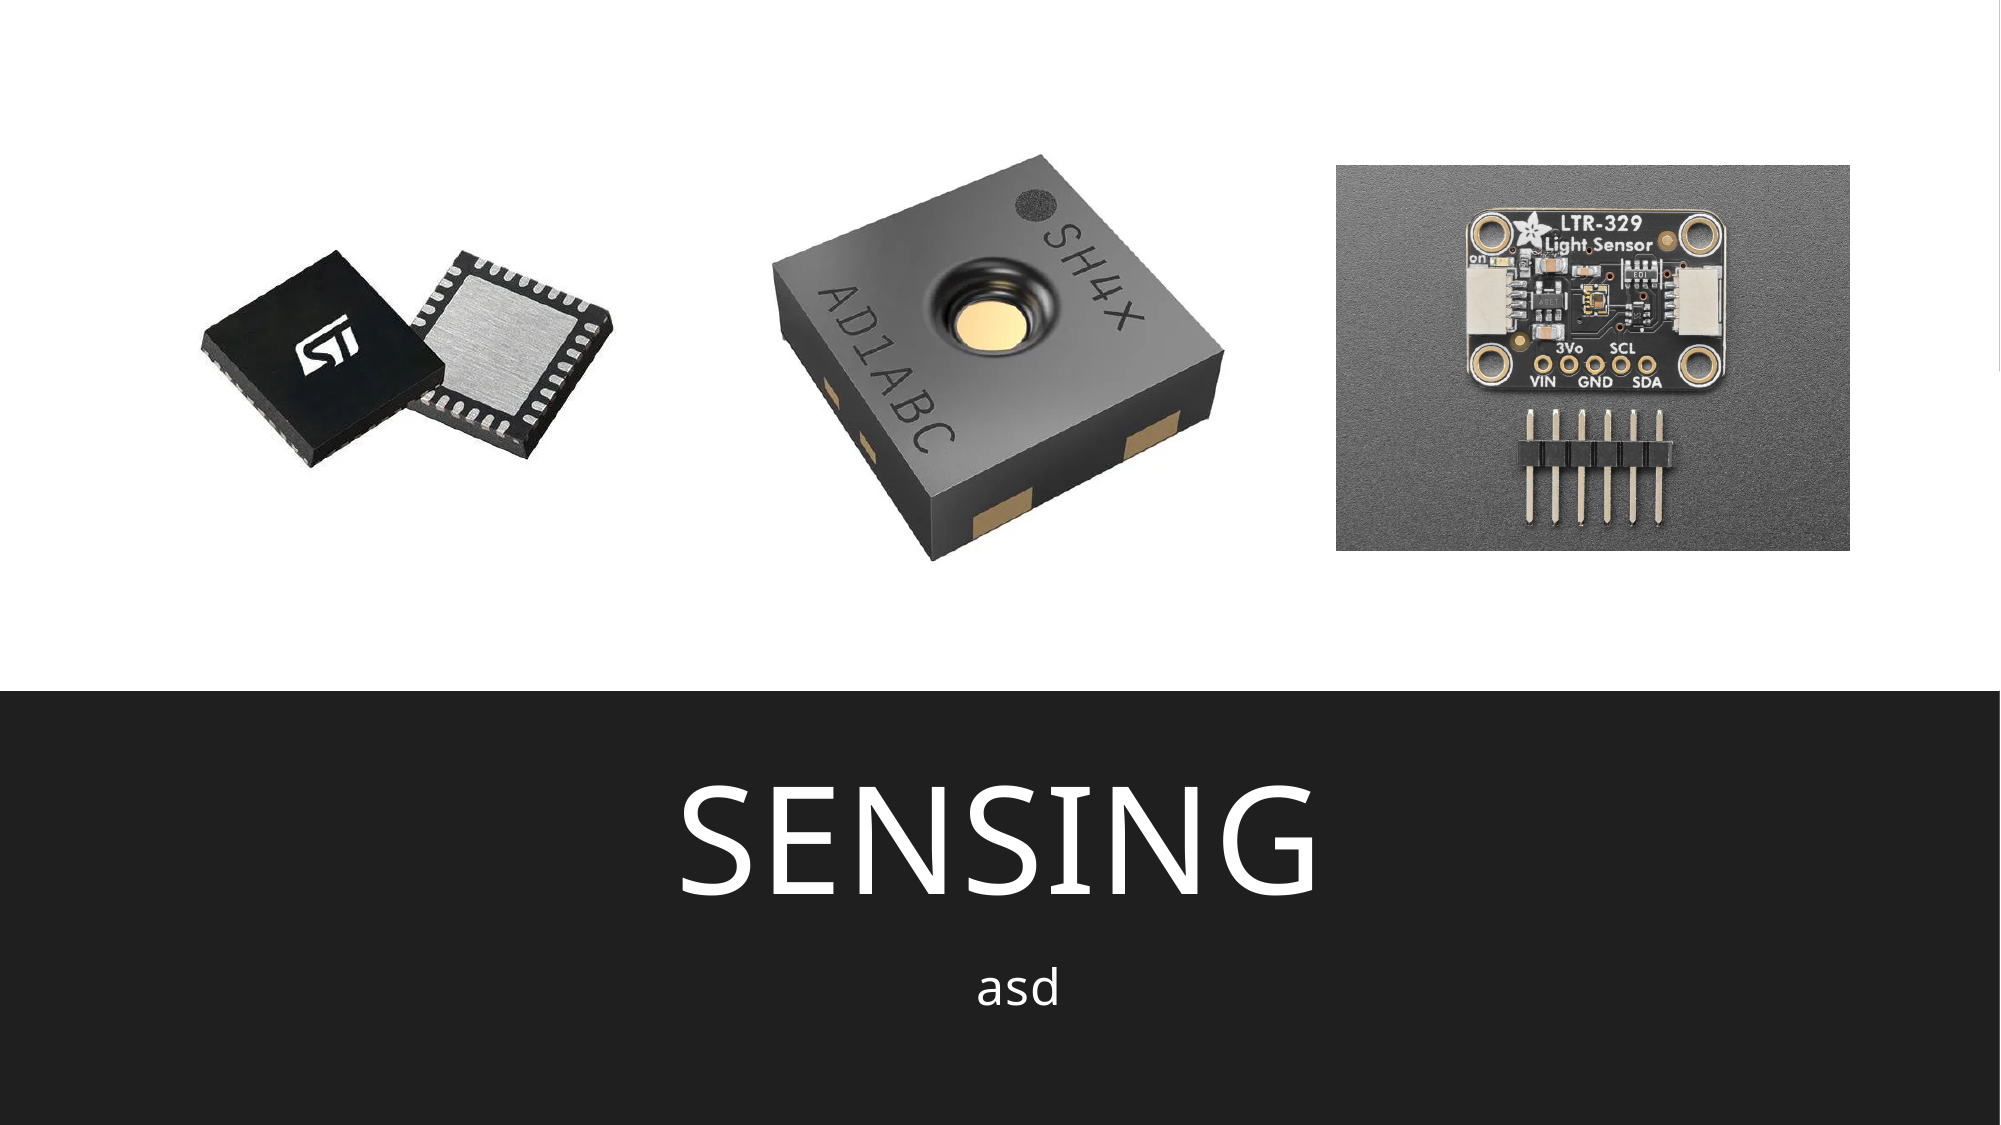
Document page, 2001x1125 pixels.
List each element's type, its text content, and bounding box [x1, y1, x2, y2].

title Sensing [157, 750, 1842, 942]
text_box [0, 691, 2000, 1125]
list asd [157, 942, 1842, 1028]
picture [154, 104, 660, 611]
picture [1336, 165, 1850, 551]
picture [747, 104, 1253, 611]
